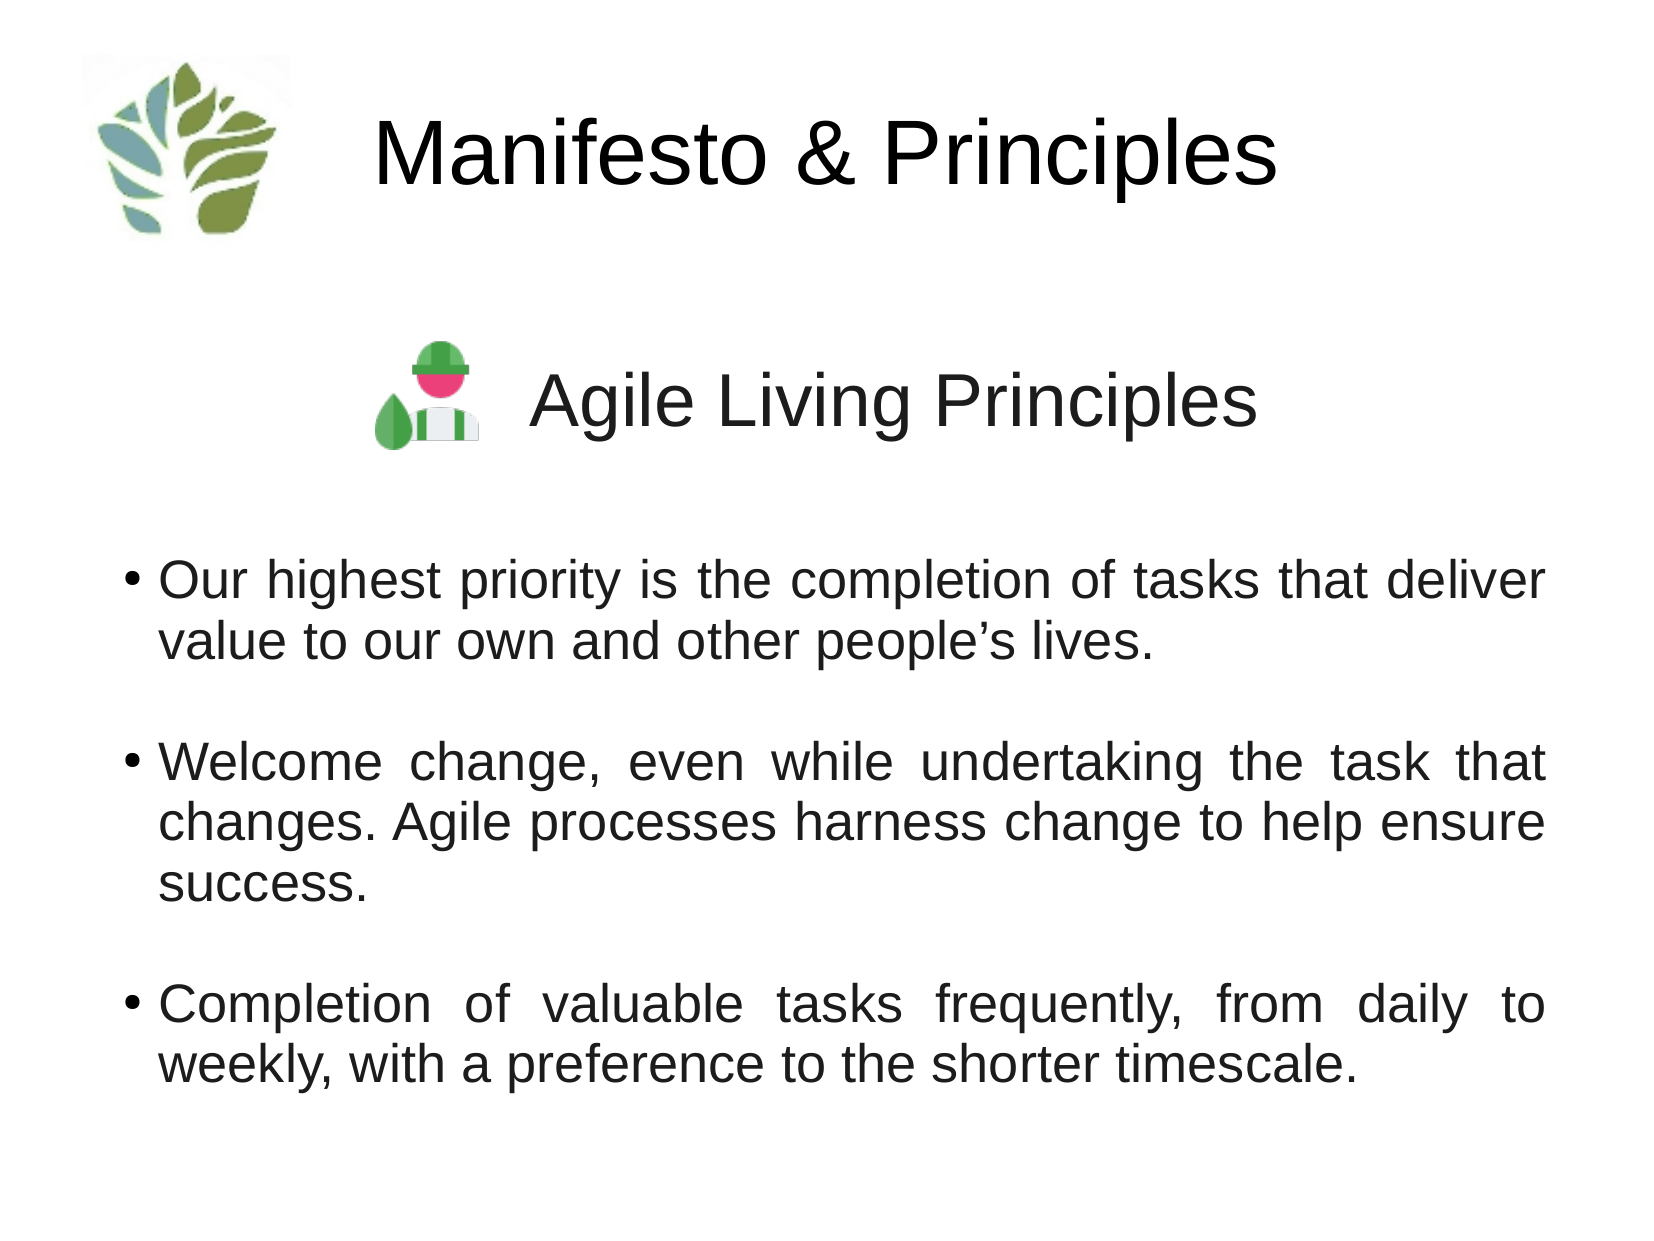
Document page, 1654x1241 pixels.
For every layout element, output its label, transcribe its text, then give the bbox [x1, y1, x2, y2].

picture [375, 337, 488, 451]
text_box Agile Living Principles [499, 351, 1291, 451]
text_box Our highest priority is the completion of tasks that deliver value to our own and other people’s lives. Welcome change, even while undertaking the task that changes. Agile processes harness change to help ensure success. Completion of valuable tasks frequently, from daily to weekly, with a preference to the shorter timescale. [108, 542, 1564, 1102]
picture [82, 49, 291, 258]
title Manifesto & Principles [291, 49, 1571, 257]
